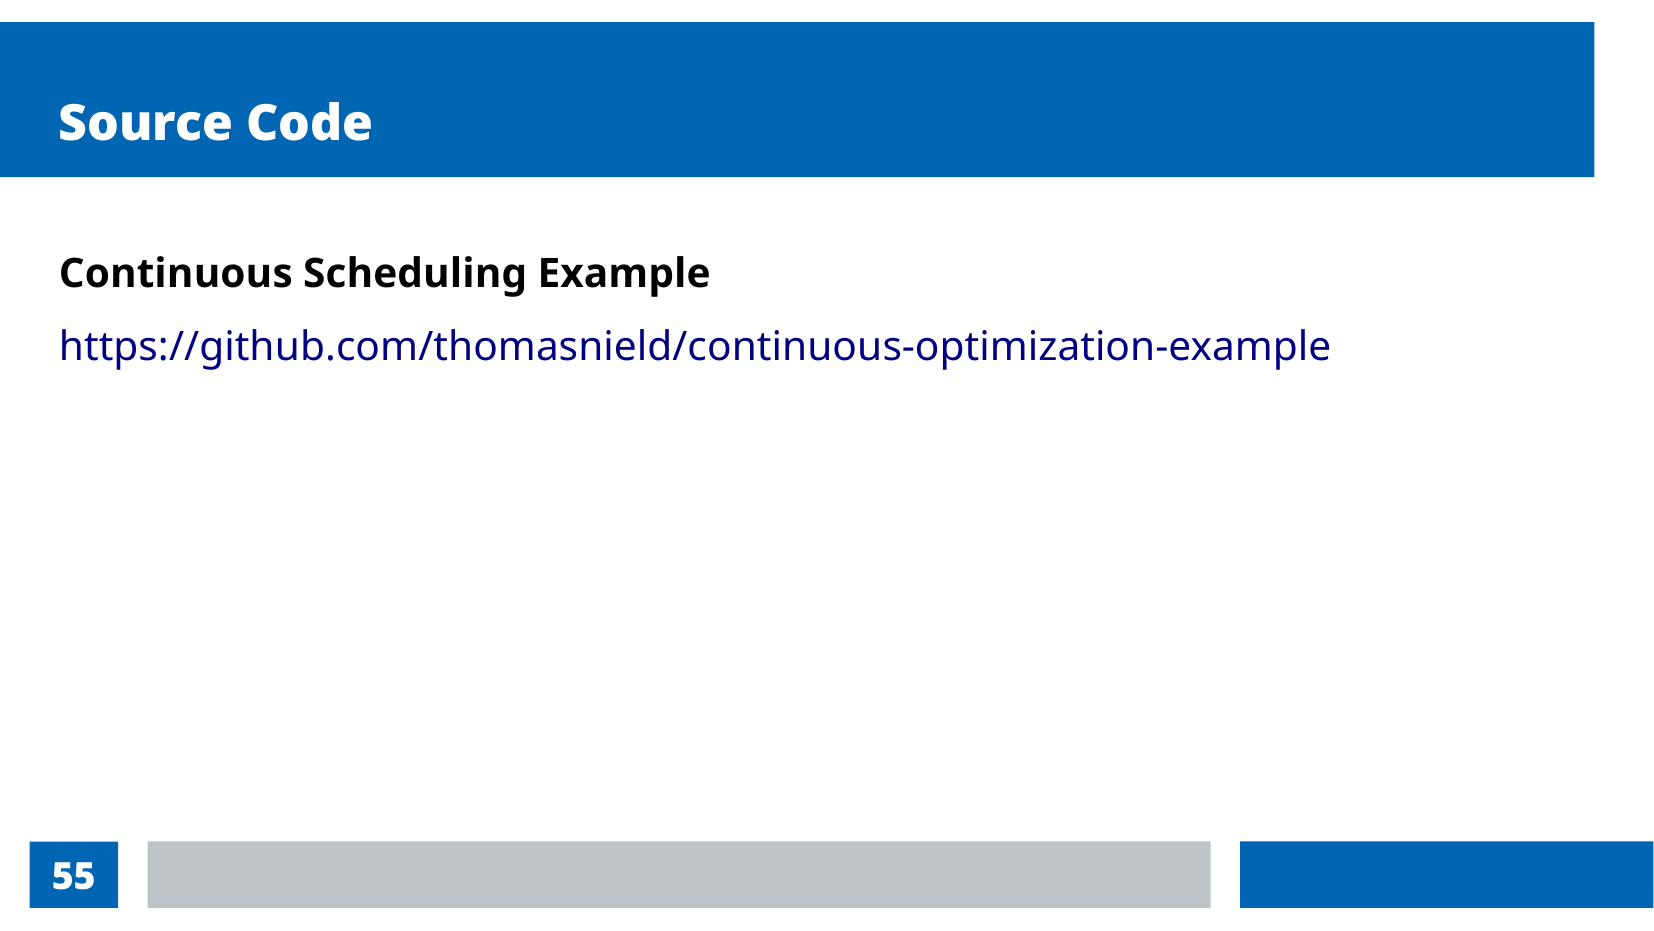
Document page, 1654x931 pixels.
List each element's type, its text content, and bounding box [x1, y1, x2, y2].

list Continuous Scheduling Example https://github.com/thomasnield/continuous-optimization-example [59, 243, 1565, 820]
title Source Code [59, 44, 1595, 156]
